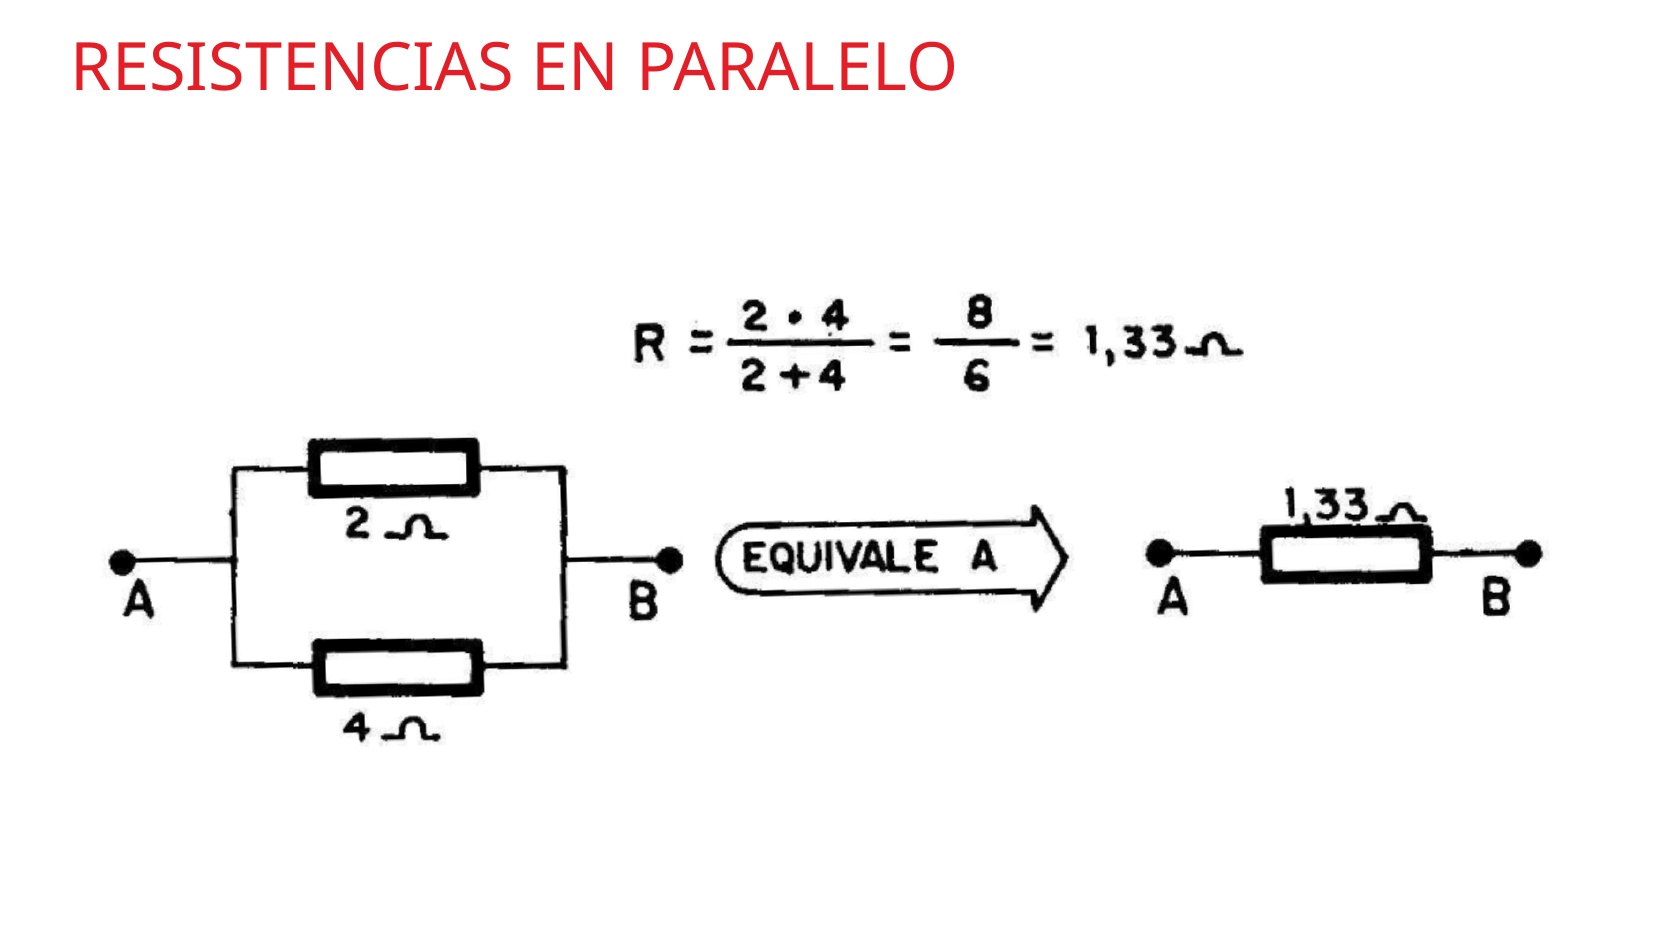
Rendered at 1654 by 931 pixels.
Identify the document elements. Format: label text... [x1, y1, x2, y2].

picture [83, 238, 1570, 762]
title RESISTENCIAS EN PARALELO [70, 11, 1347, 118]
